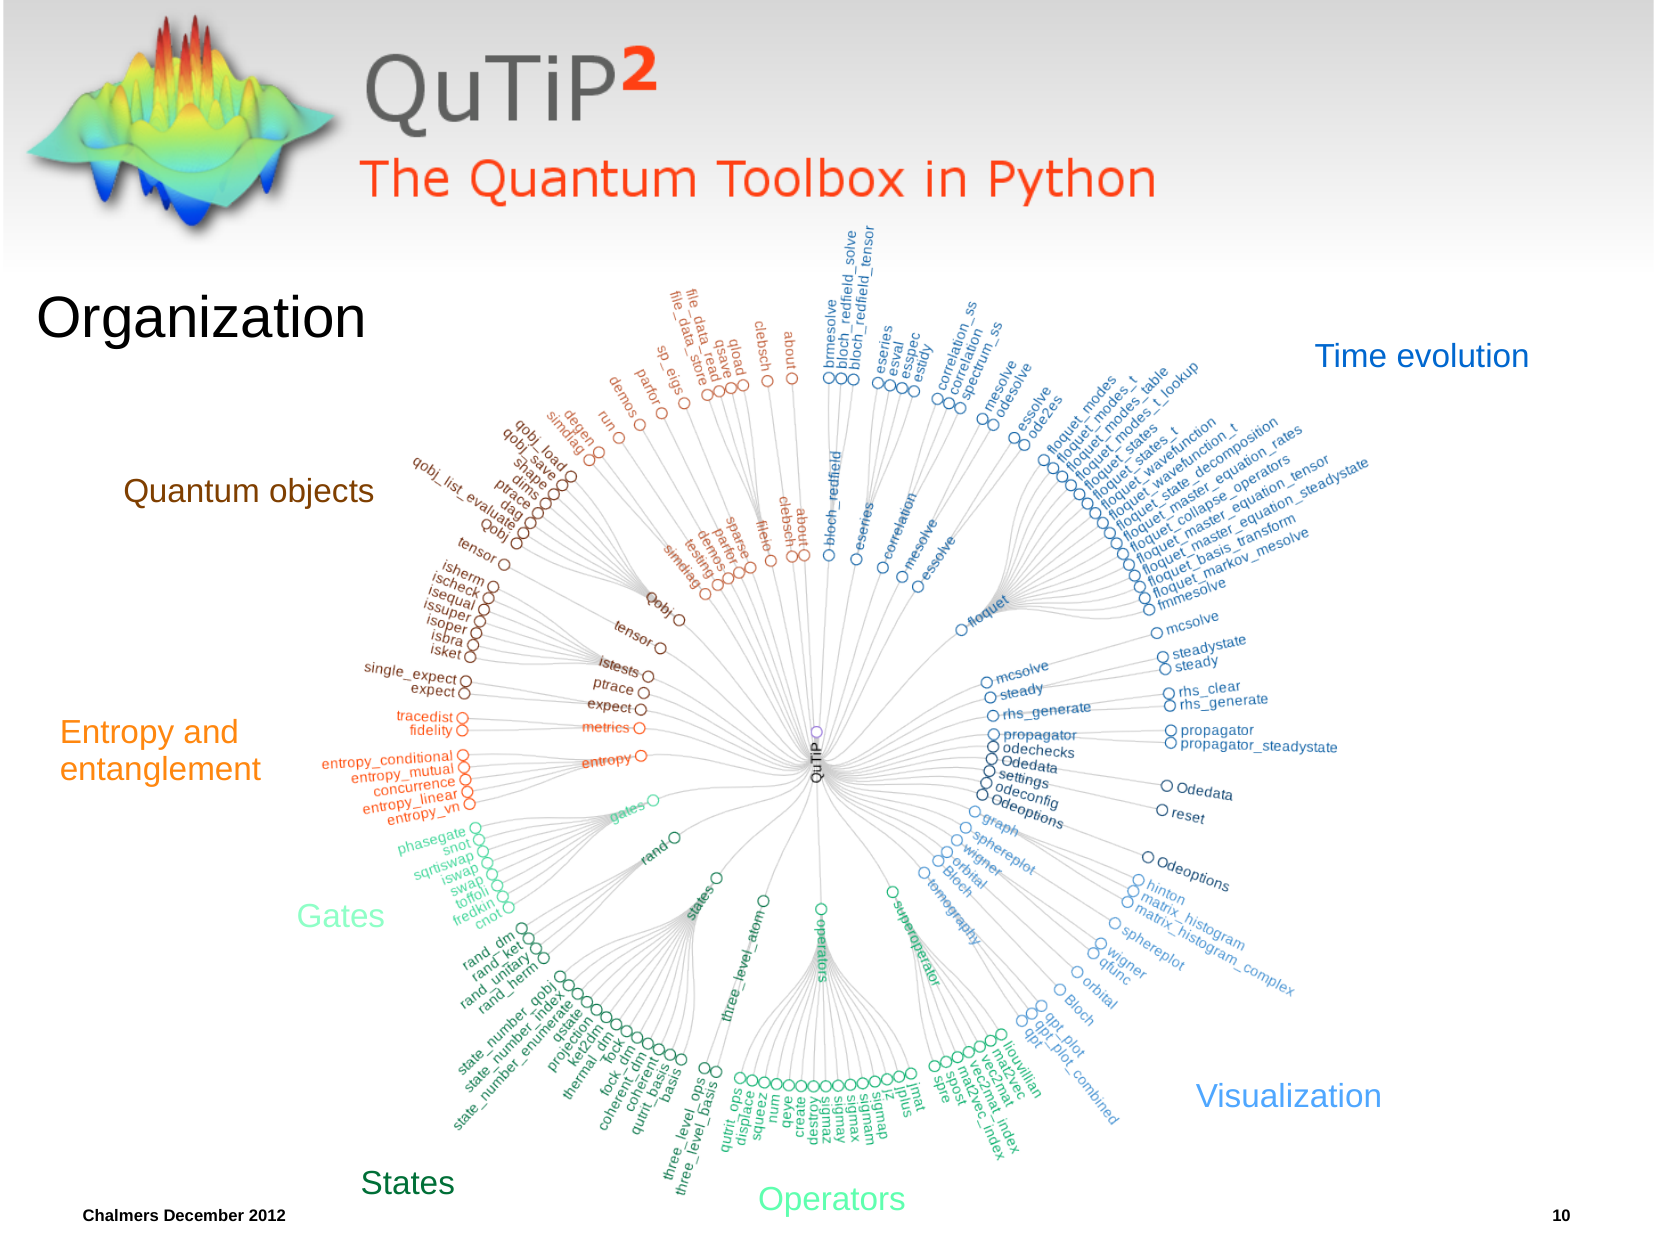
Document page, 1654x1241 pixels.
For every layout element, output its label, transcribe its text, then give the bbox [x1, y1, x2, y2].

picture [3, 0, 1654, 1201]
text_box Visualization [1181, 1069, 1398, 1122]
text_box Entropy and entanglement [45, 706, 277, 796]
text_box Operators [734, 1164, 931, 1235]
text_box Quantum objects [108, 465, 391, 517]
title Organization [36, 253, 316, 381]
text_box Time evolution [1299, 330, 1546, 382]
text_box Gates [281, 889, 401, 942]
text_box States [345, 1157, 471, 1210]
